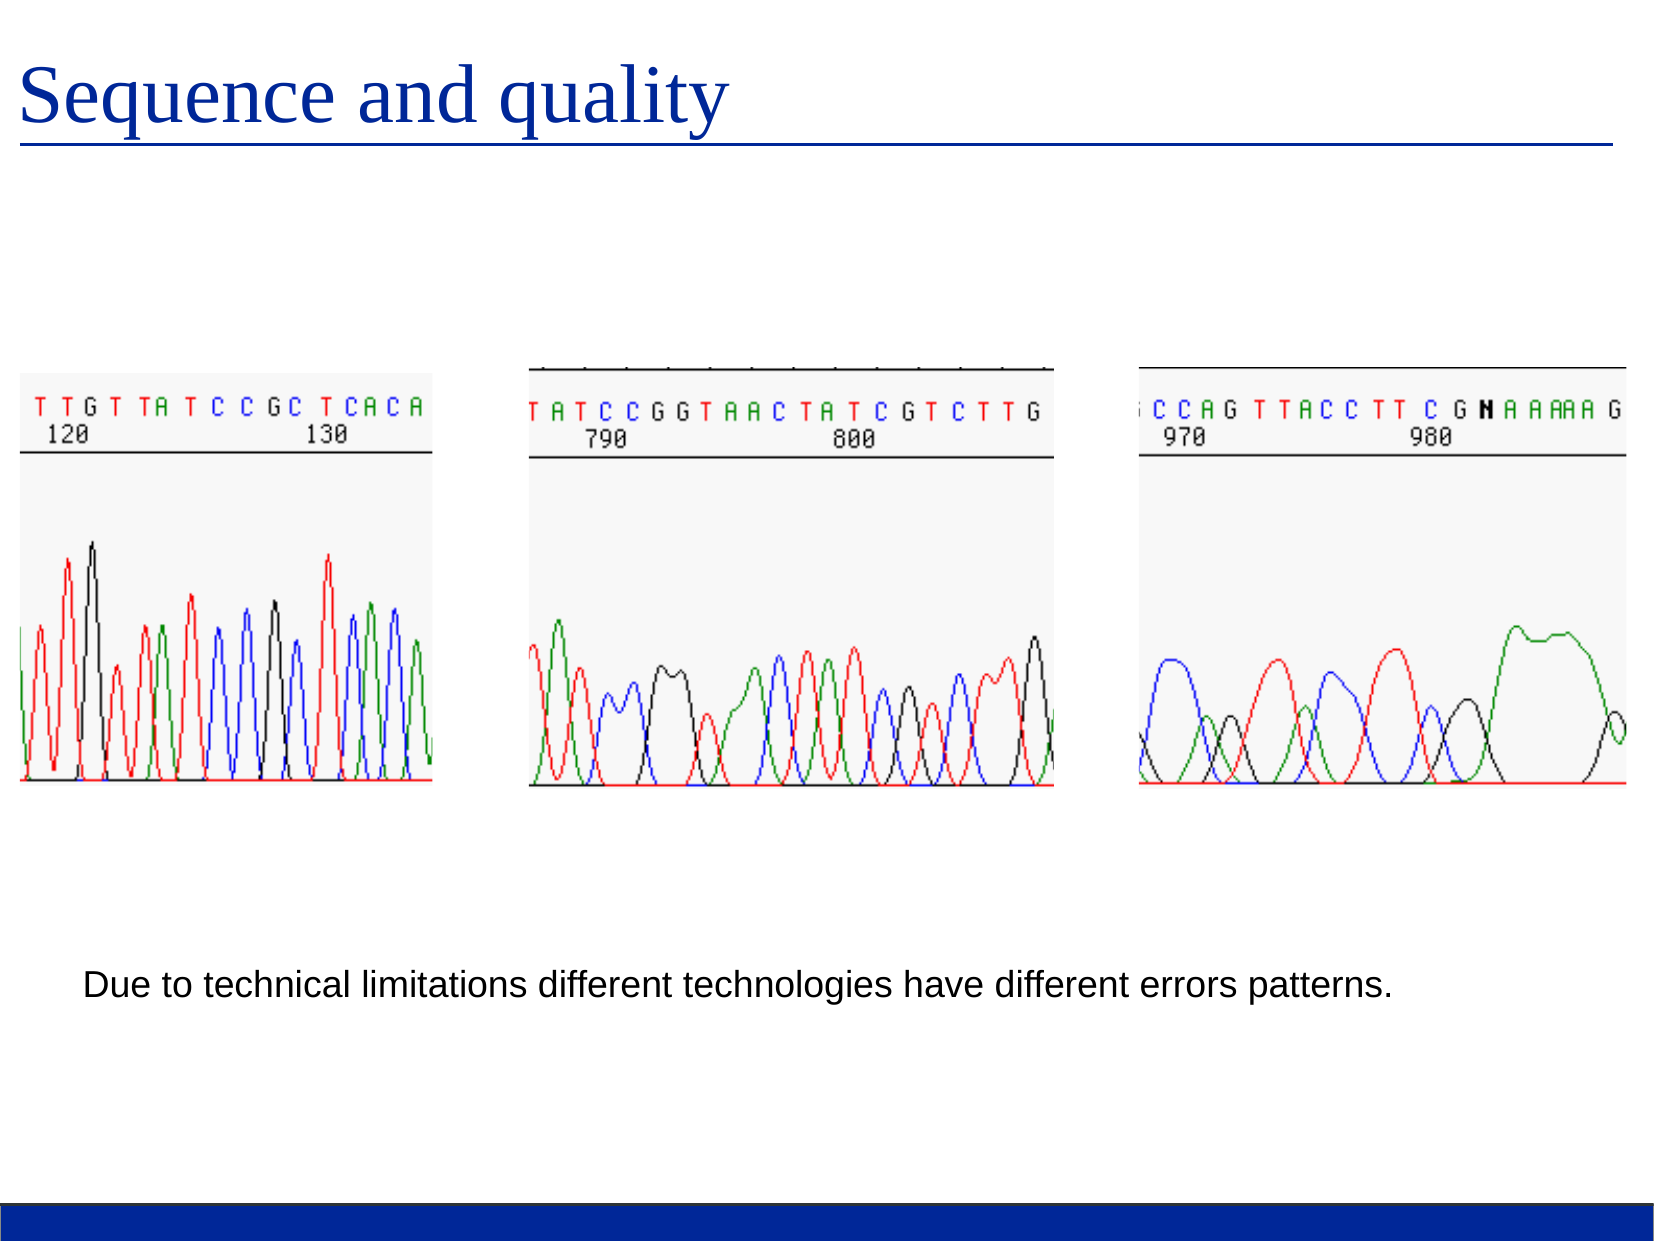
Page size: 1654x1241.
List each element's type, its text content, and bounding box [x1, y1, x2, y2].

picture [528, 367, 1054, 789]
list Due to technical limitations different technologies have different errors patterns. [82, 963, 1571, 1049]
picture [19, 373, 433, 786]
picture [1138, 367, 1627, 789]
title Sequence and quality [17, 0, 1589, 198]
